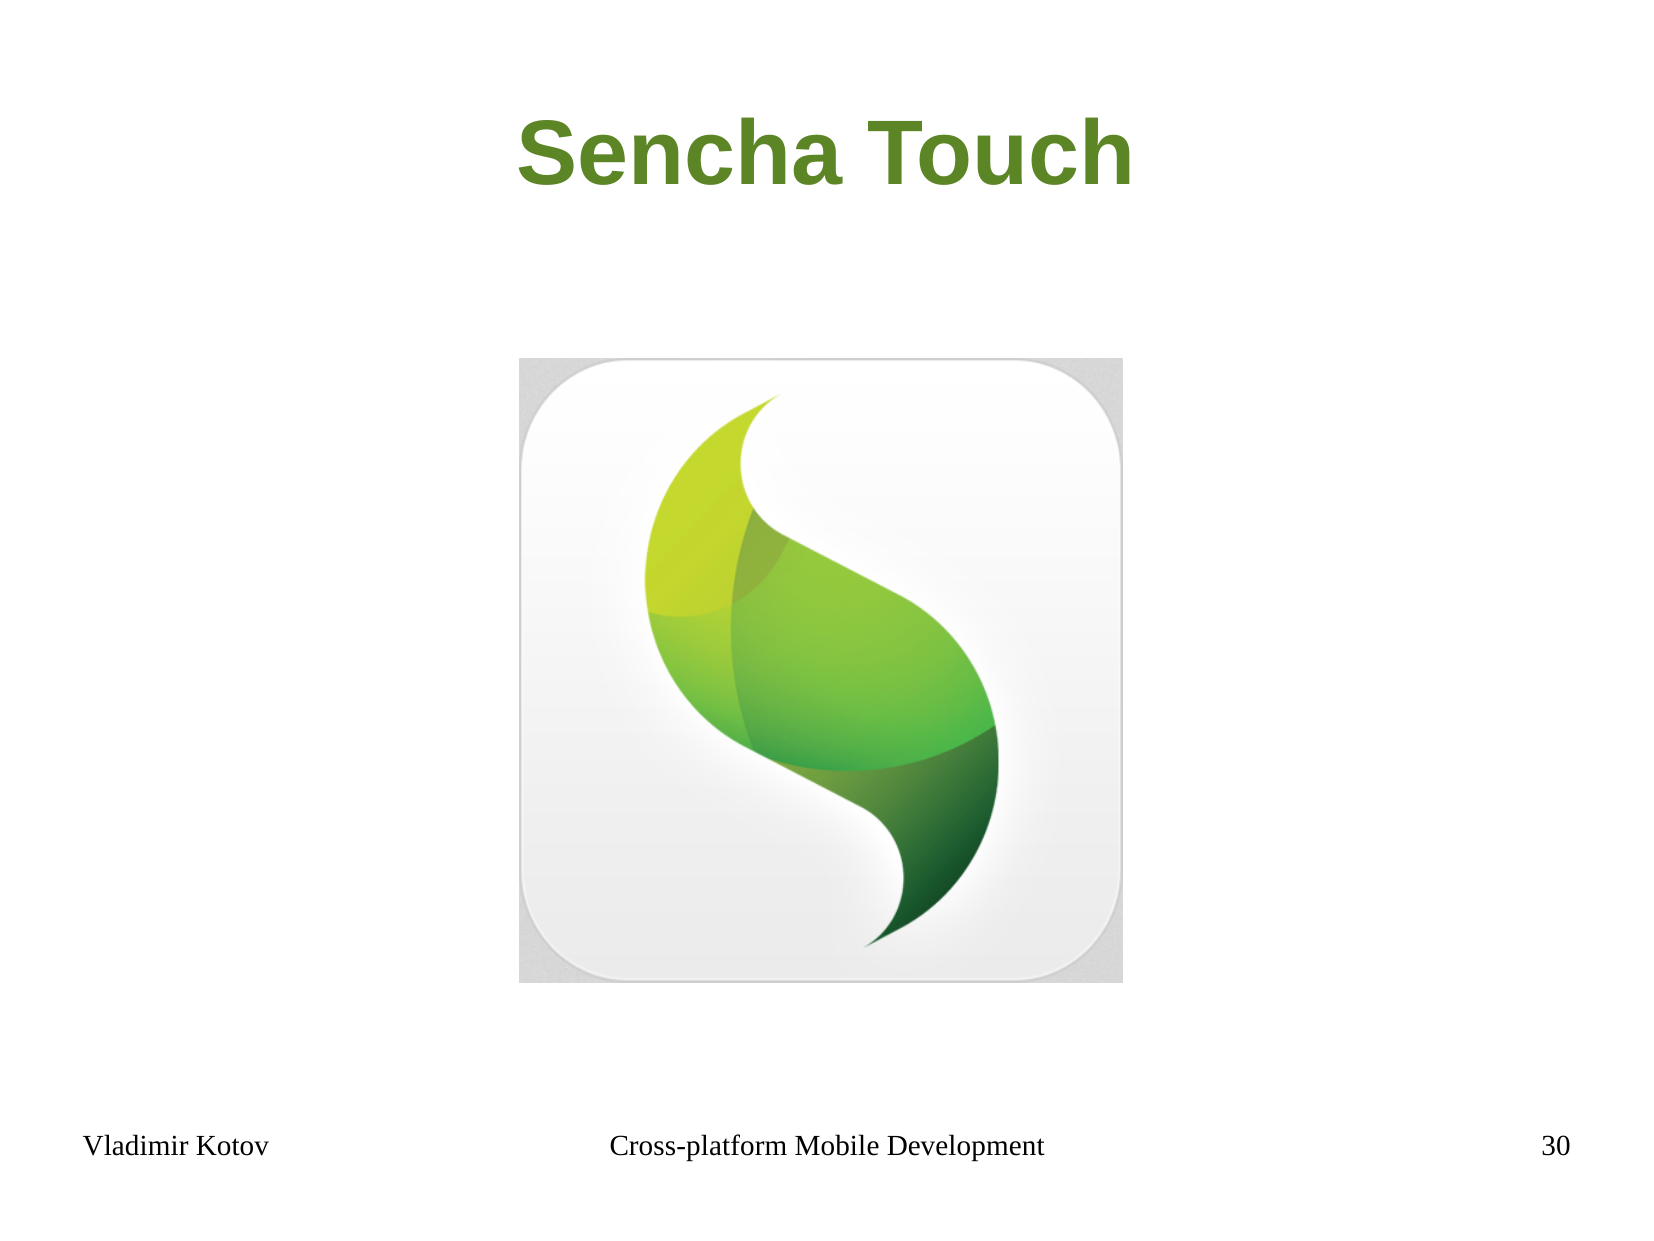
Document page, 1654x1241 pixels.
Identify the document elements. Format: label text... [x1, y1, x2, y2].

picture [519, 358, 1123, 983]
title Sencha Touch [82, 49, 1571, 257]
